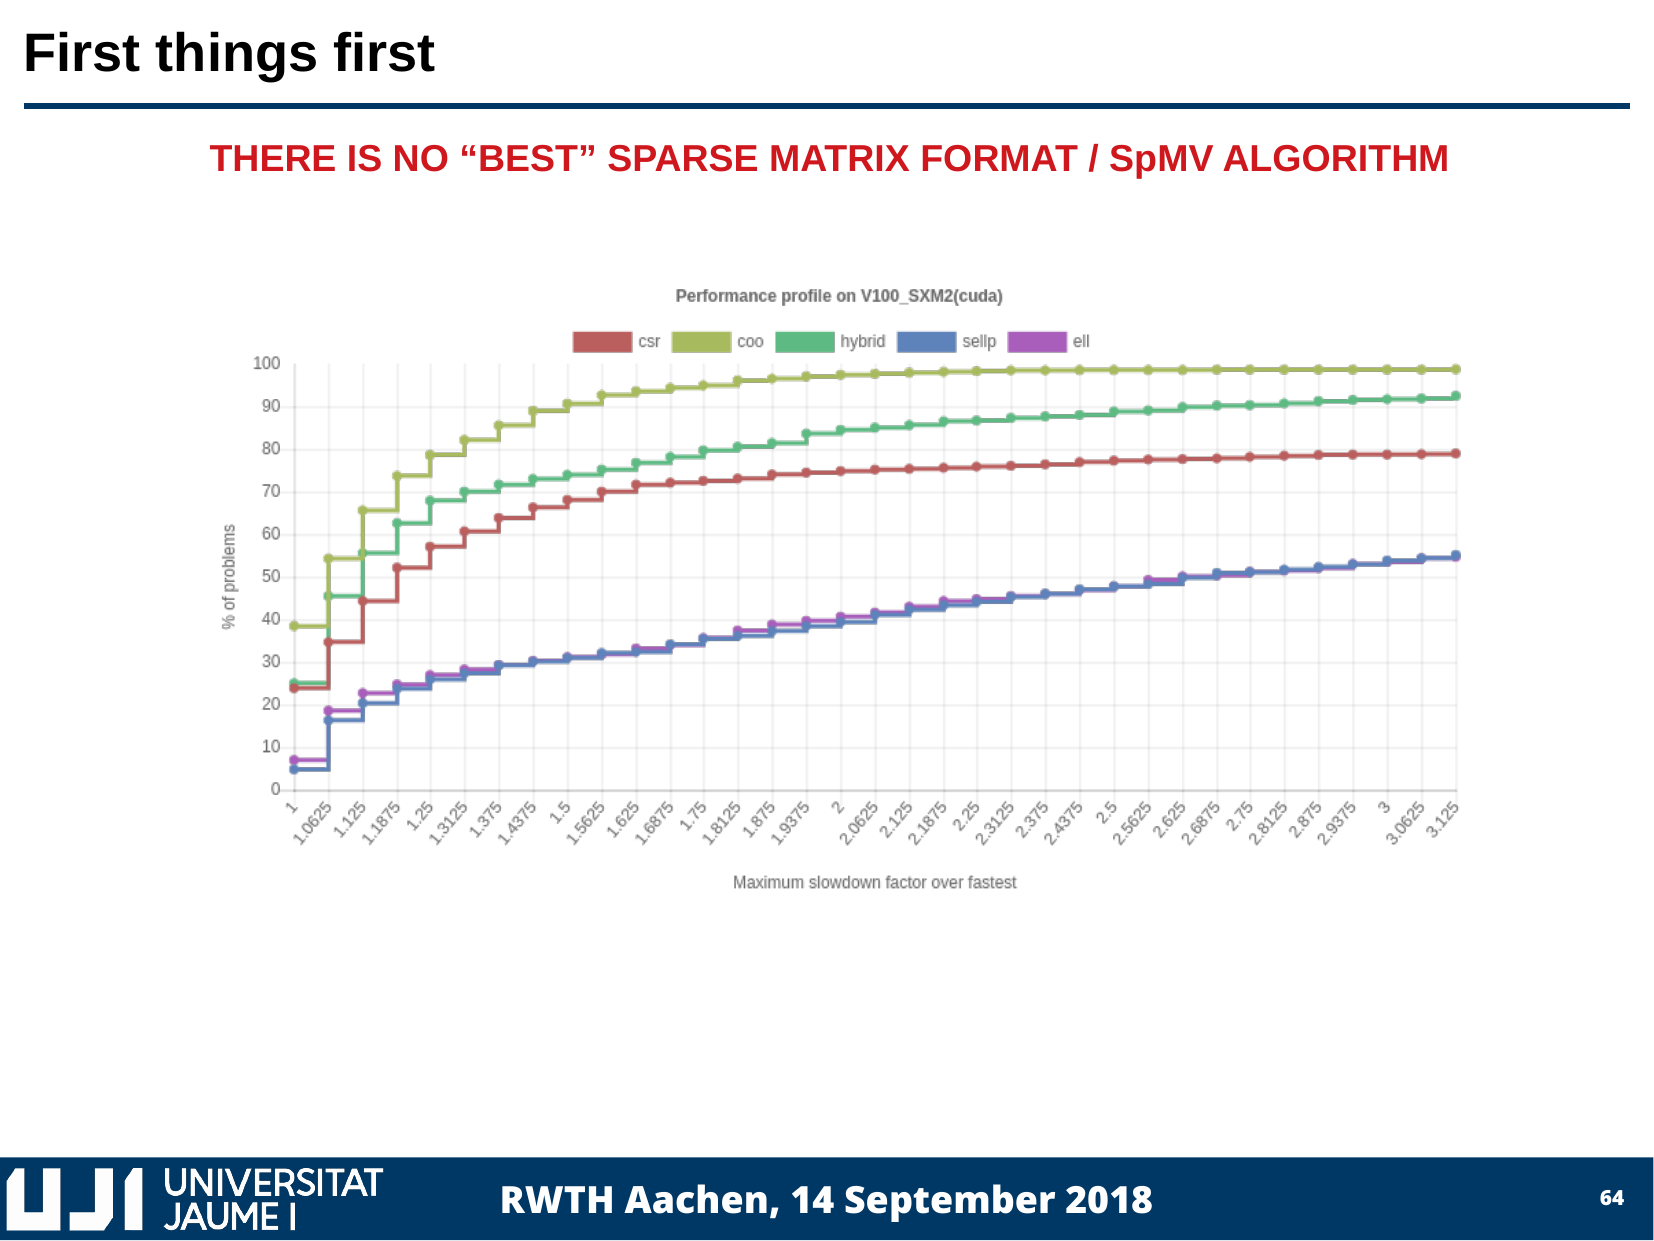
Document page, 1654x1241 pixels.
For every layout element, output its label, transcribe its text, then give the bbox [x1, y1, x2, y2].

title First things first [23, 0, 1630, 107]
picture [214, 273, 1465, 898]
picture [0, 1158, 390, 1241]
text_box THERE IS NO “BEST” SPARSE MATRIX FORMAT / SpMV ALGORITHM [194, 129, 1466, 187]
